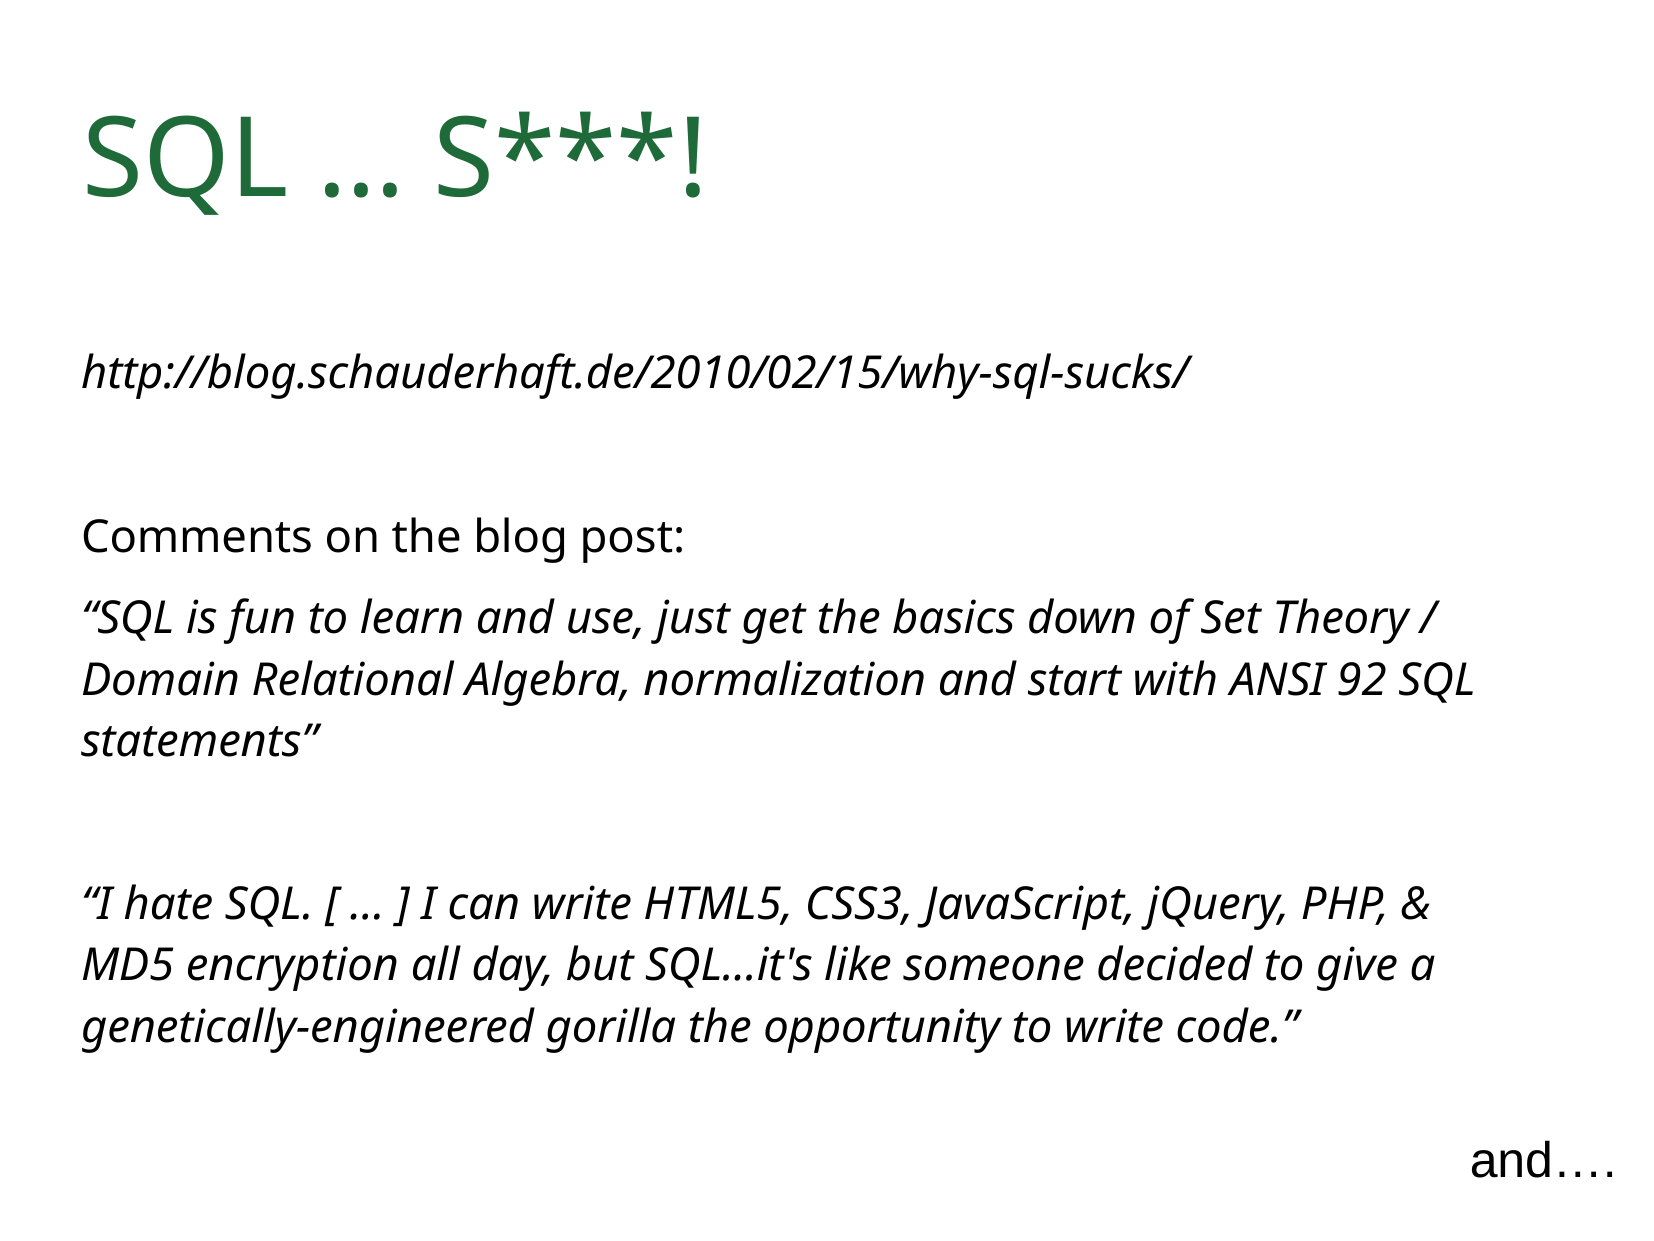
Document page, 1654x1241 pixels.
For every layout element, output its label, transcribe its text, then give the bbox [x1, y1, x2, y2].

title SQL … S***! [82, 49, 1571, 257]
list http://blog.schauderhaft.de/2010/02/15/why-sql-sucks/ Comments on the blog post: “SQL is fun to learn and use, just get the basics down of Set Theory / Domain Relational Algebra, normalization and start with ANSI 92 SQL statements” “I hate SQL. [ … ] I can write HTML5, CSS3, JavaScript, jQuery, PHP, & MD5 encryption all day, but SQL...it's like someone decided to give a genetically-engineered gorilla the opportunity to write code.” [45, 340, 1534, 1060]
text_box and…. [1455, 1125, 1642, 1211]
